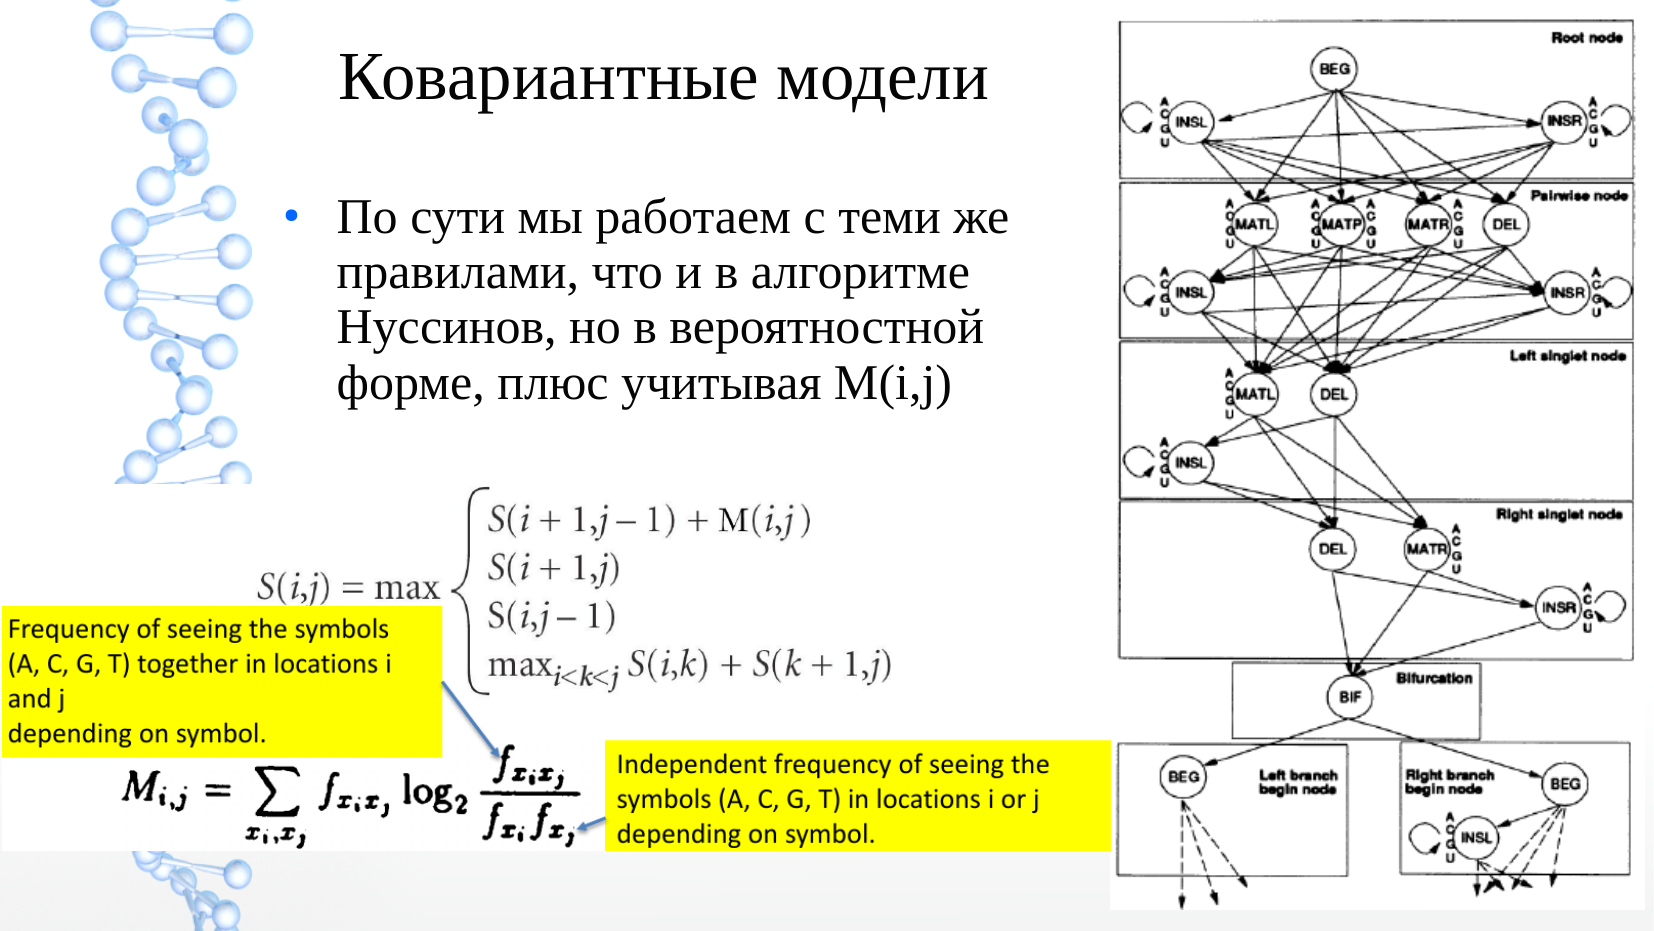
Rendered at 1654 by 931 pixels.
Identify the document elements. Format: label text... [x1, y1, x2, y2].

title Ковариантные модели [0, 0, 1329, 154]
list По сути мы работаем с теми же правилами, что и в алгоритме Нуссинов, но в вероятностной форме, плюс учитывая M(i,j) [265, 188, 1114, 473]
picture [0, 0, 1654, 931]
